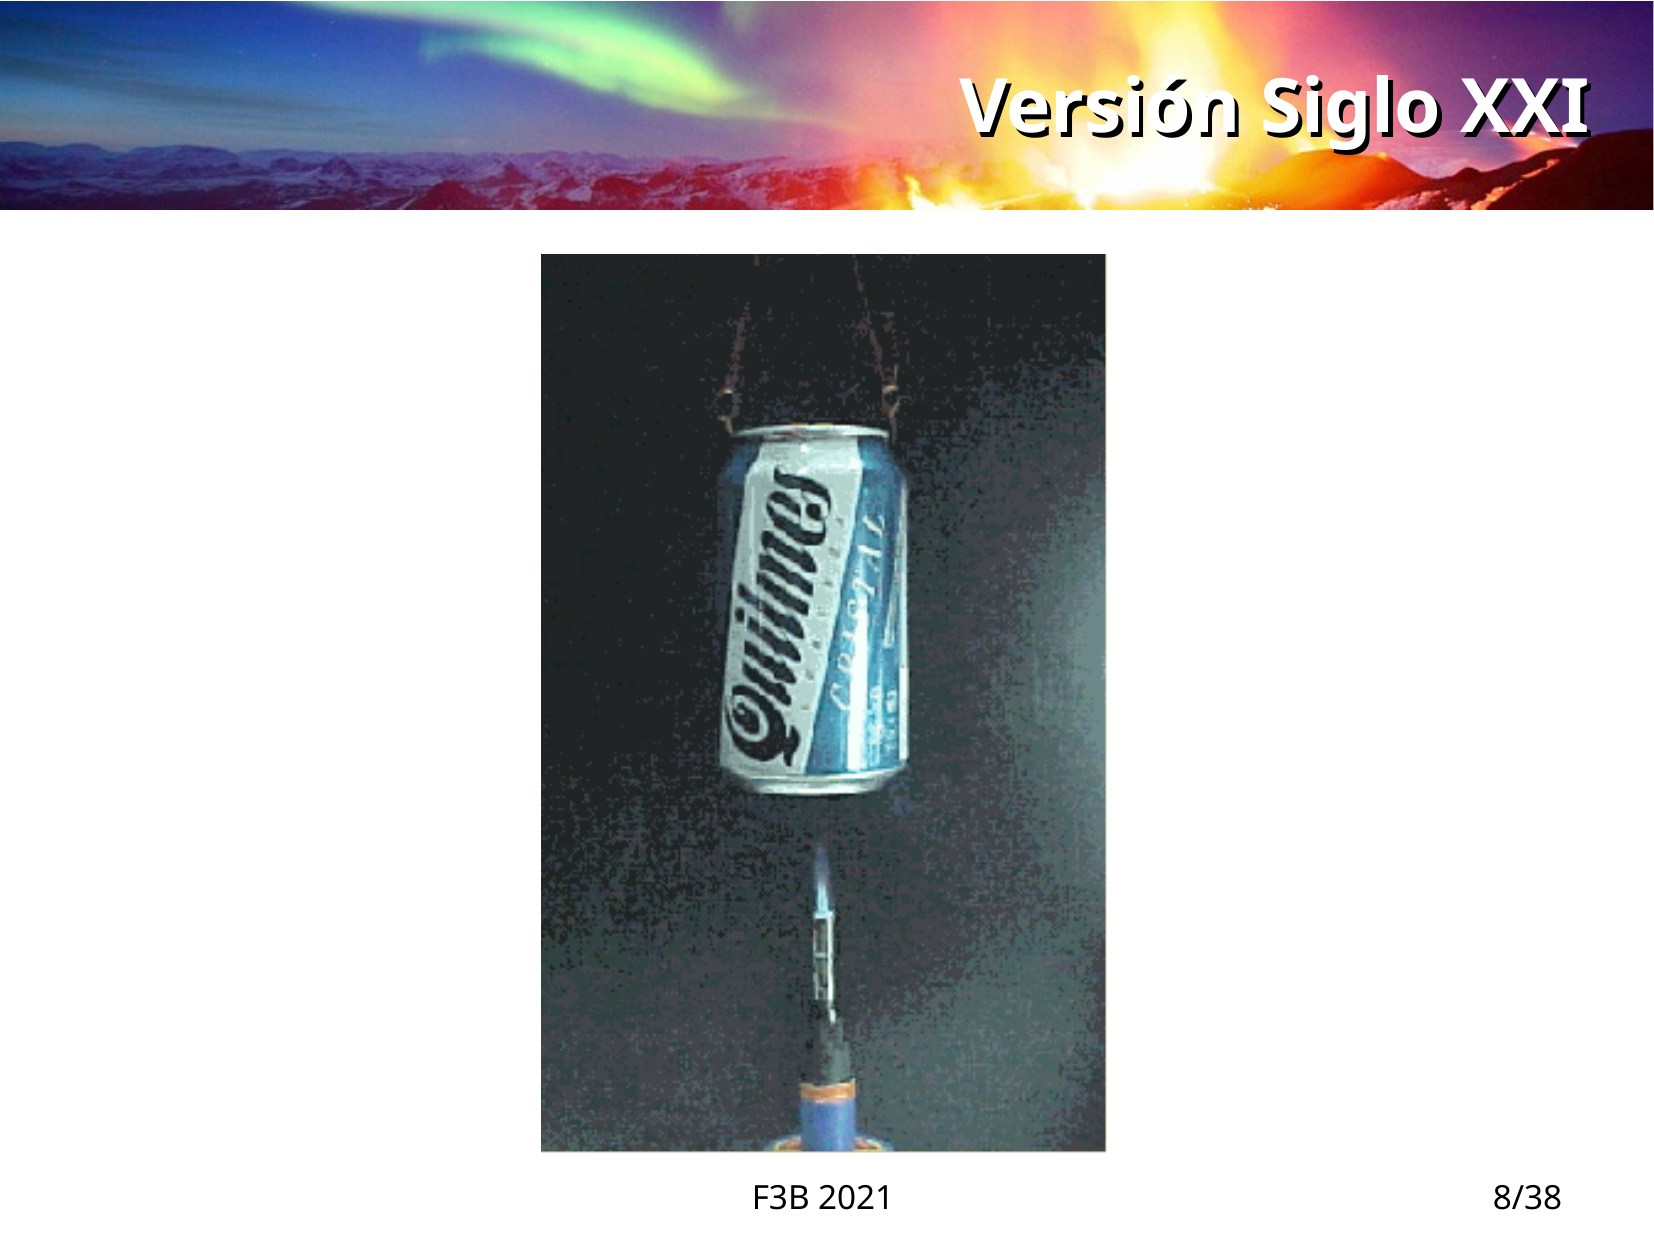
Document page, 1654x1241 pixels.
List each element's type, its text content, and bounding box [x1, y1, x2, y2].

picture [0, 1, 1654, 210]
picture [541, 254, 1109, 1156]
title Versión Siglo XXI [45, 15, 1606, 191]
